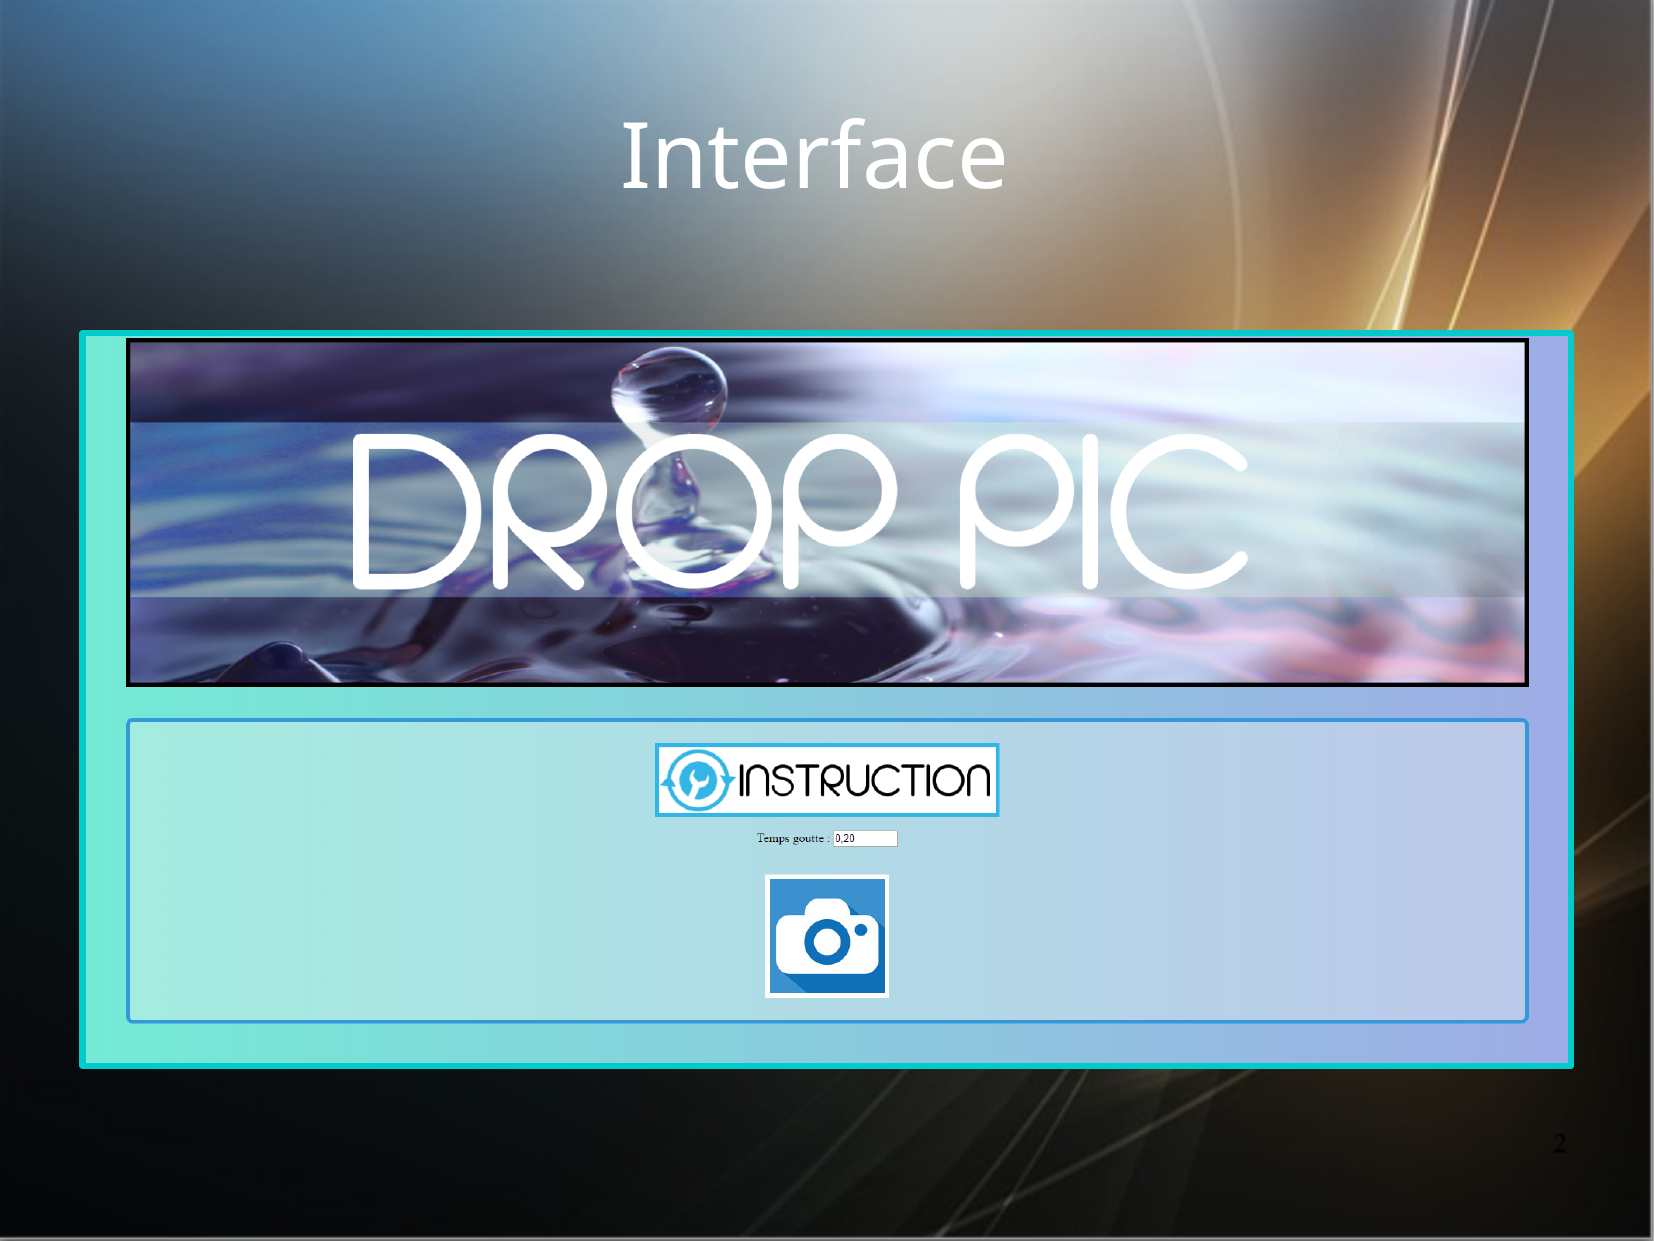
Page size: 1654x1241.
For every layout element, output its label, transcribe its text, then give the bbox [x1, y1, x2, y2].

title Interface [82, 49, 1571, 257]
picture [0, 0, 1654, 1241]
